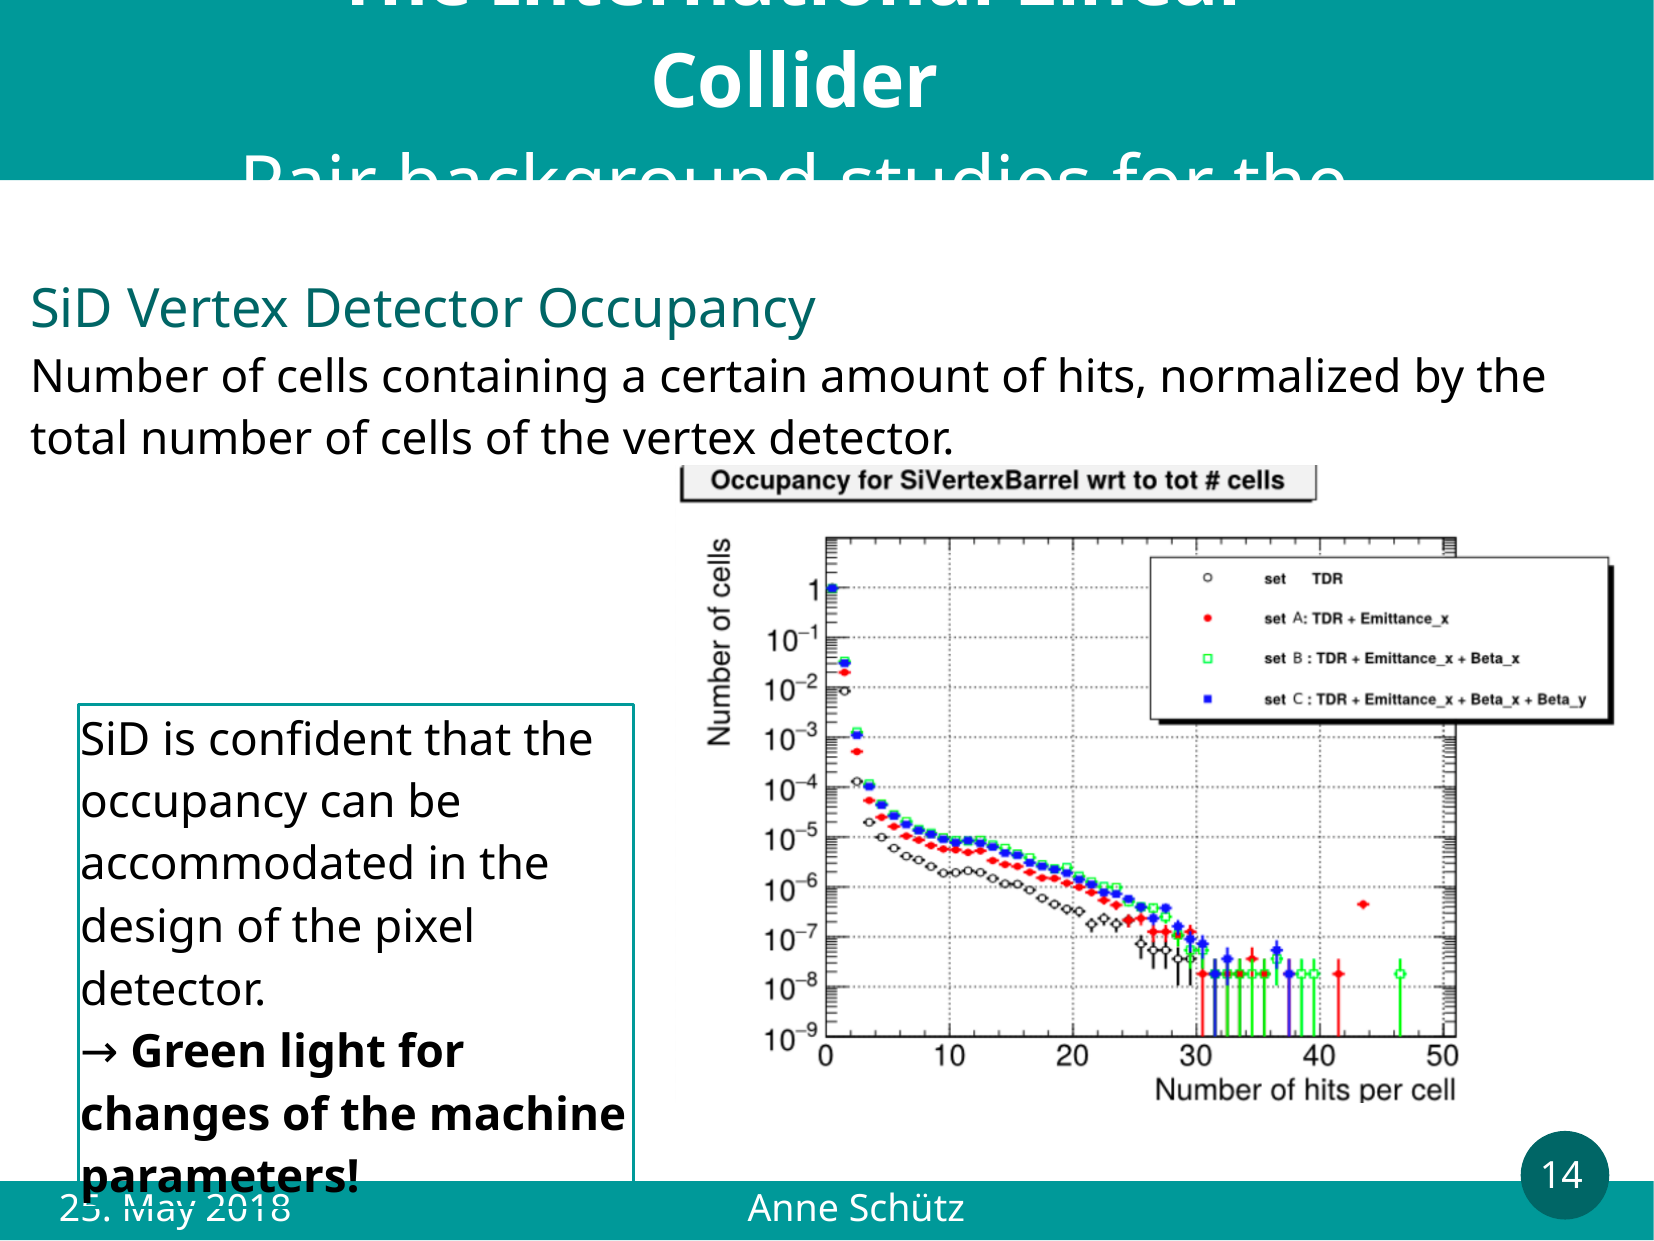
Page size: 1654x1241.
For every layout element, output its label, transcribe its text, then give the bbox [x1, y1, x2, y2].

text_box SiD Vertex Detector Occupancy Number of cells containing a certain amount of hits, normalized by the total number of cells of the vertex detector. [30, 257, 1636, 481]
text_box SiD is confident that the occupancy can be accommodated in the design of the pixel detector. → Green light for changes of the machine parameters! [78, 757, 634, 1156]
picture [675, 465, 1620, 1103]
title The International Linear Collider Pair background studies for the ILC250 [239, 0, 1415, 257]
